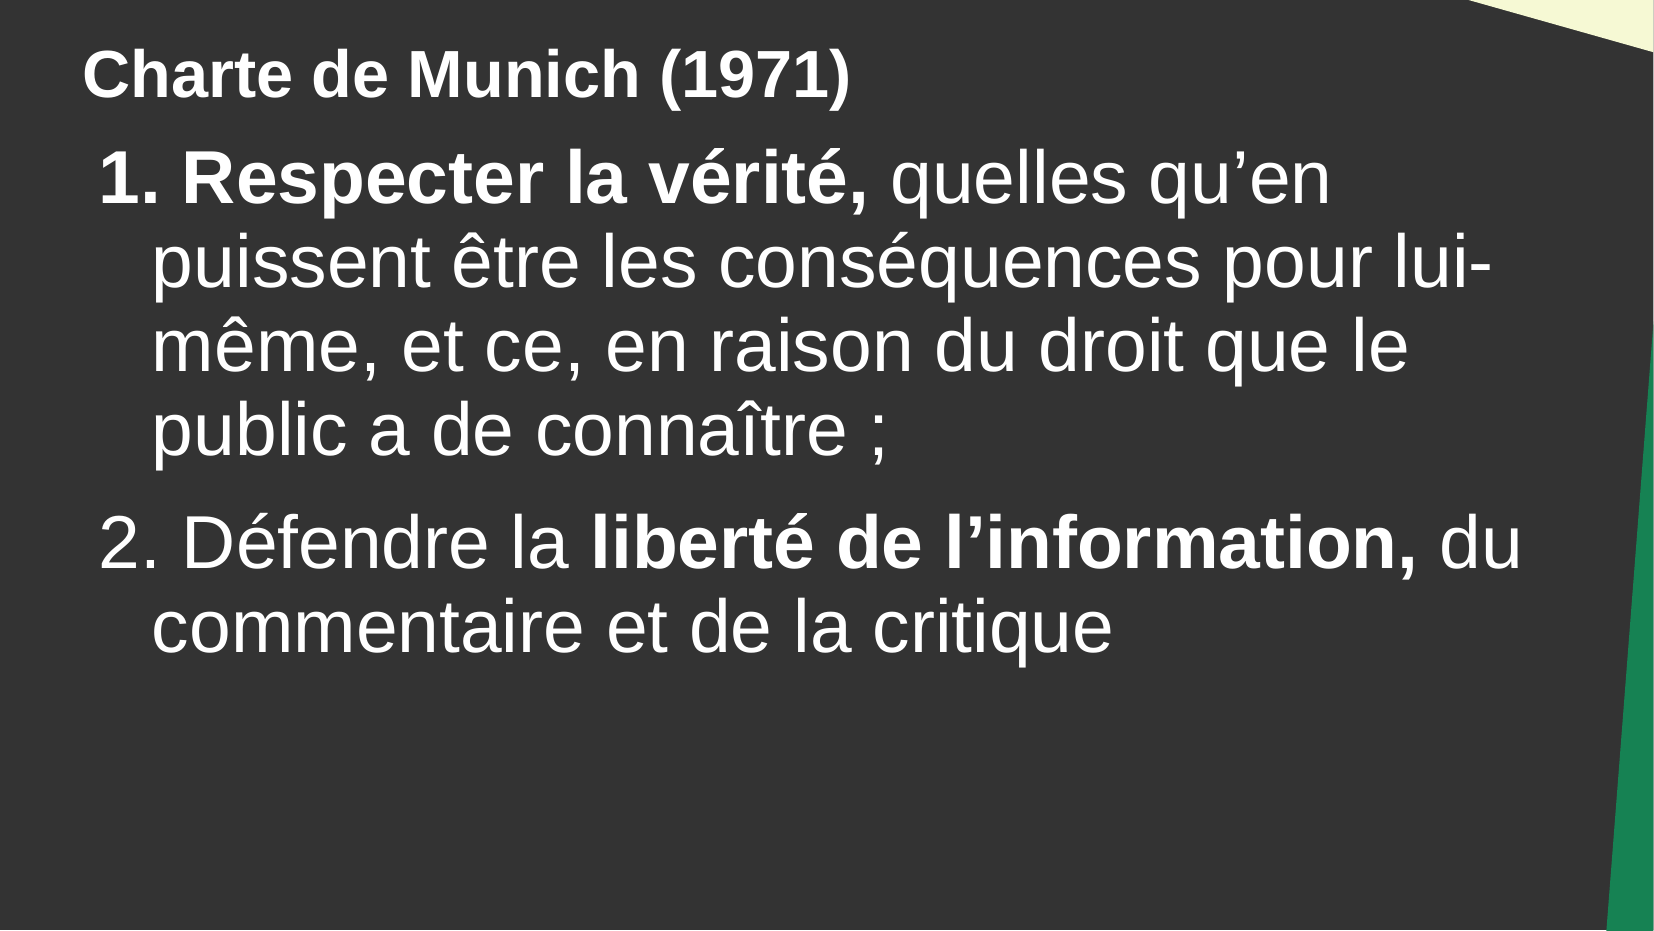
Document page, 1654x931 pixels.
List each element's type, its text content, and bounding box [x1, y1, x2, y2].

text_box [1468, 0, 1654, 53]
title Charte de Munich (1971) [82, 37, 1571, 122]
list Respecter la vérité, quelles qu’en puissent être les conséquences pour lui-même, et ce, en raison du droit que le public a de connaître ; Défendre la liberté de l’information, du commentaire et de la critique [80, 135, 1560, 762]
text_box [1606, 314, 1654, 931]
